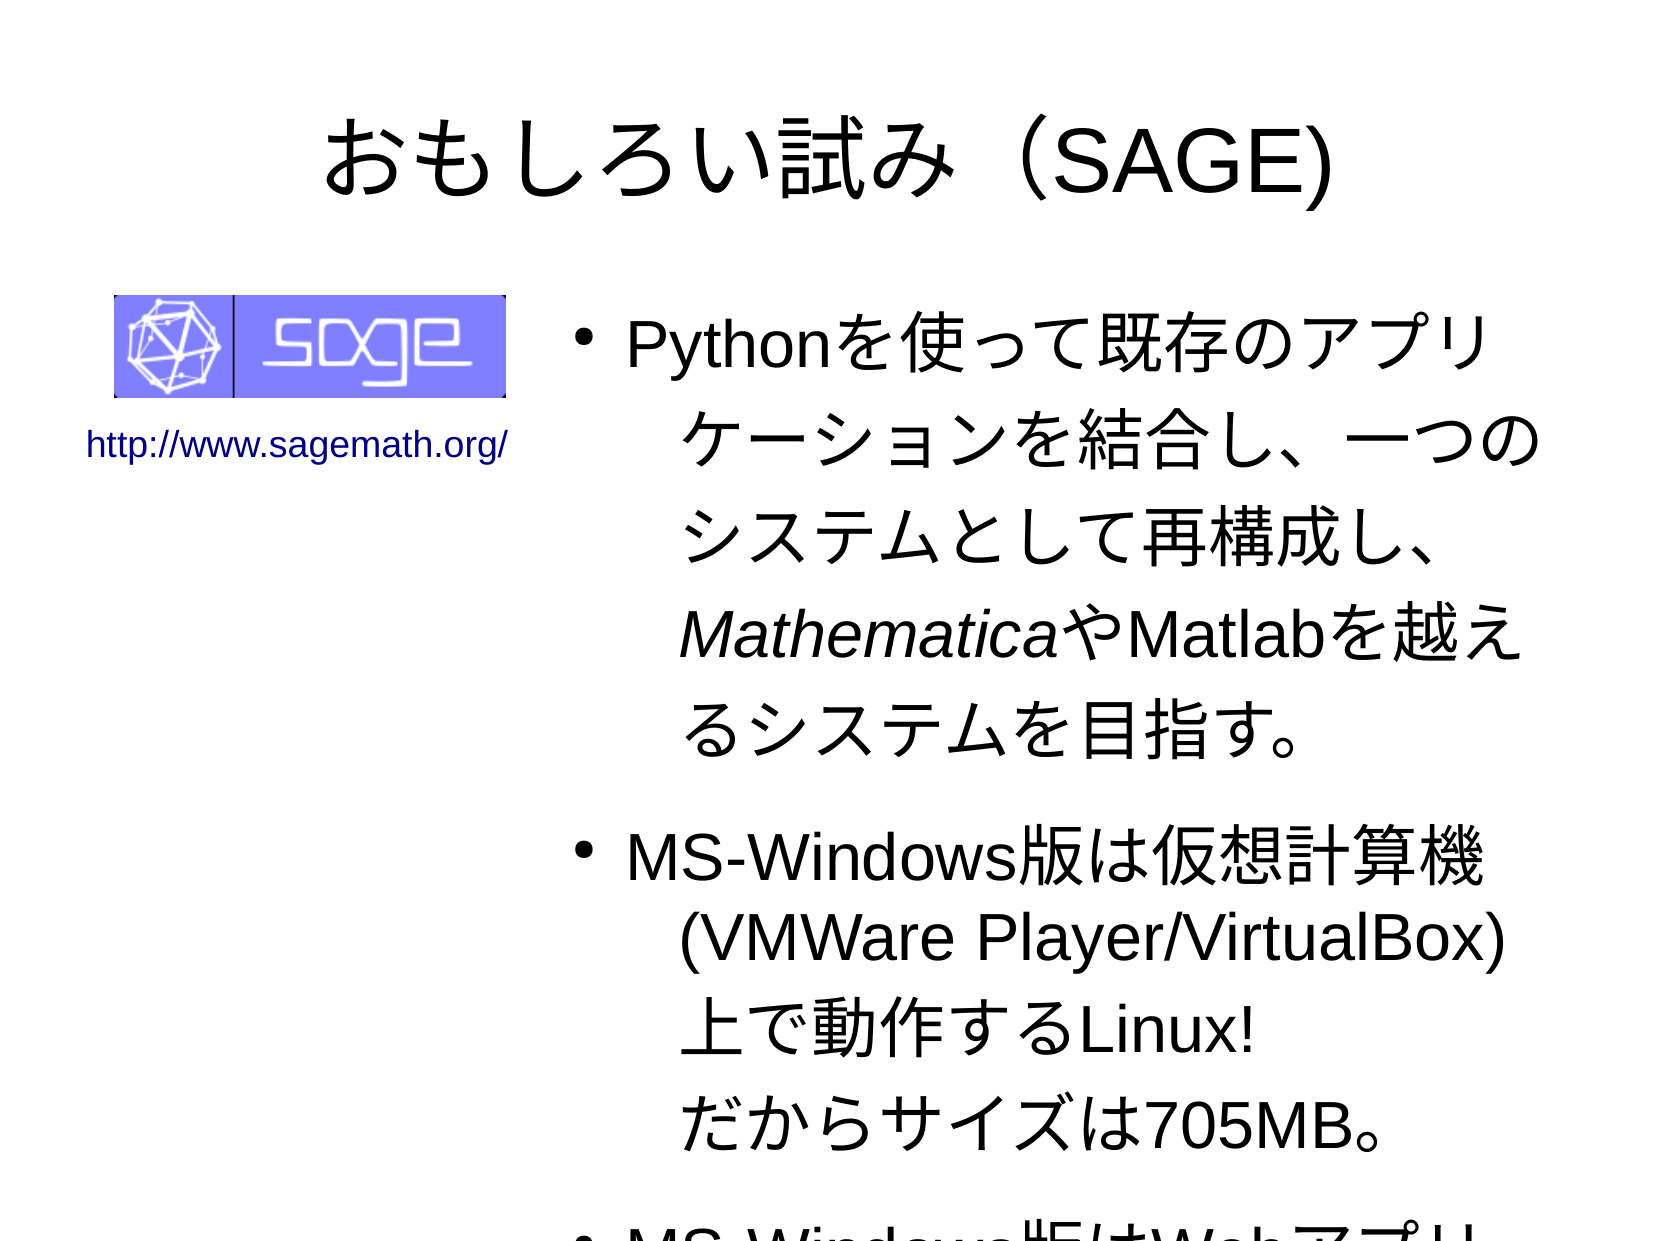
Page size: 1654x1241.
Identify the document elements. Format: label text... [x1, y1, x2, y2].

title おもしろい試み（SAGE) [82, 49, 1571, 257]
list Pythonを使って既存のアプリケーションを結合し、一つの システムとして再構成し、 MathematicaやMatlabを越えるシステムを目指す。 MS-Windows版は仮想計算機(VMWare Player/VirtualBox)上で動作するLinux! だからサイズは705MB。 MS-Windows版はWebアプリケーションである。 [536, 290, 1572, 1160]
picture [114, 295, 506, 398]
text_box http://www.sagemath.org/ [71, 416, 595, 487]
